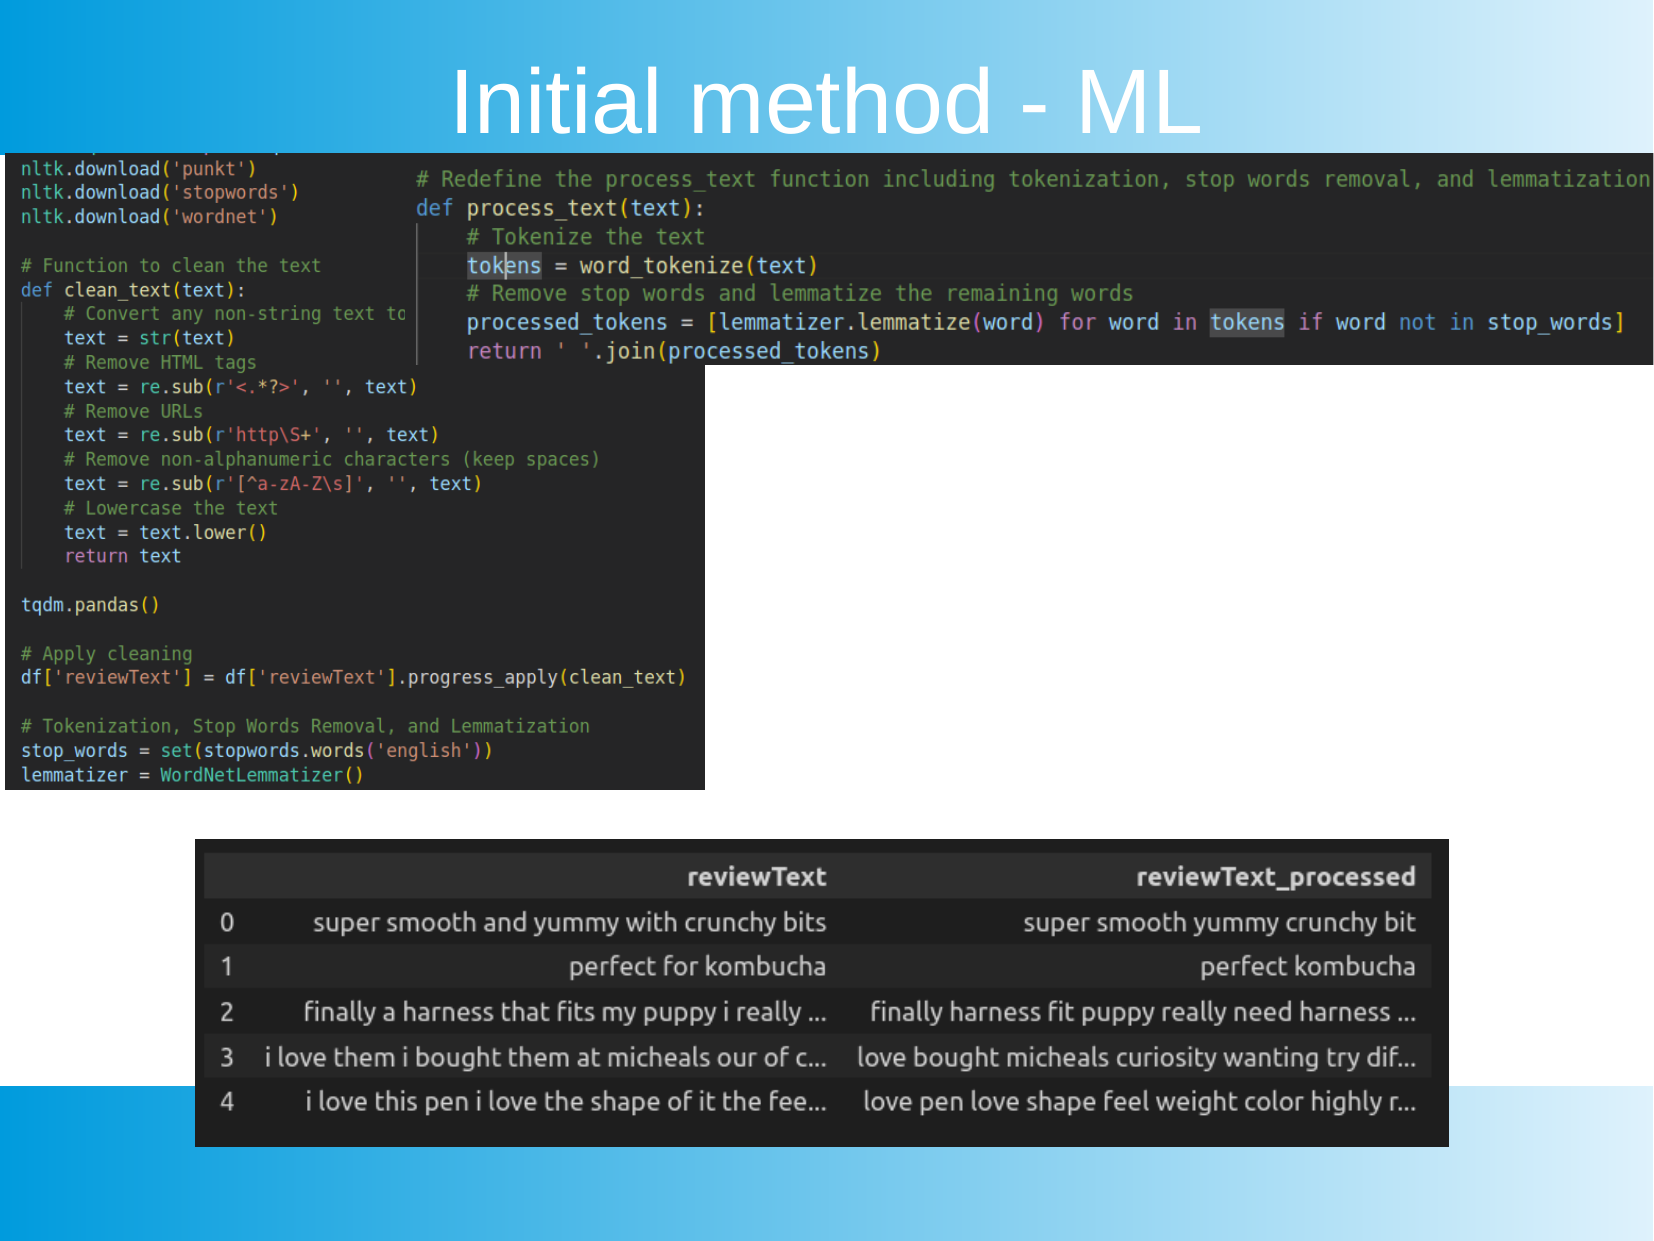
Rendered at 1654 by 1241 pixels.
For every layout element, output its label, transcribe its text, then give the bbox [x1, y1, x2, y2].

title Initial method - ML [82, 49, 1571, 153]
picture [5, 153, 1654, 790]
picture [195, 839, 1449, 1147]
